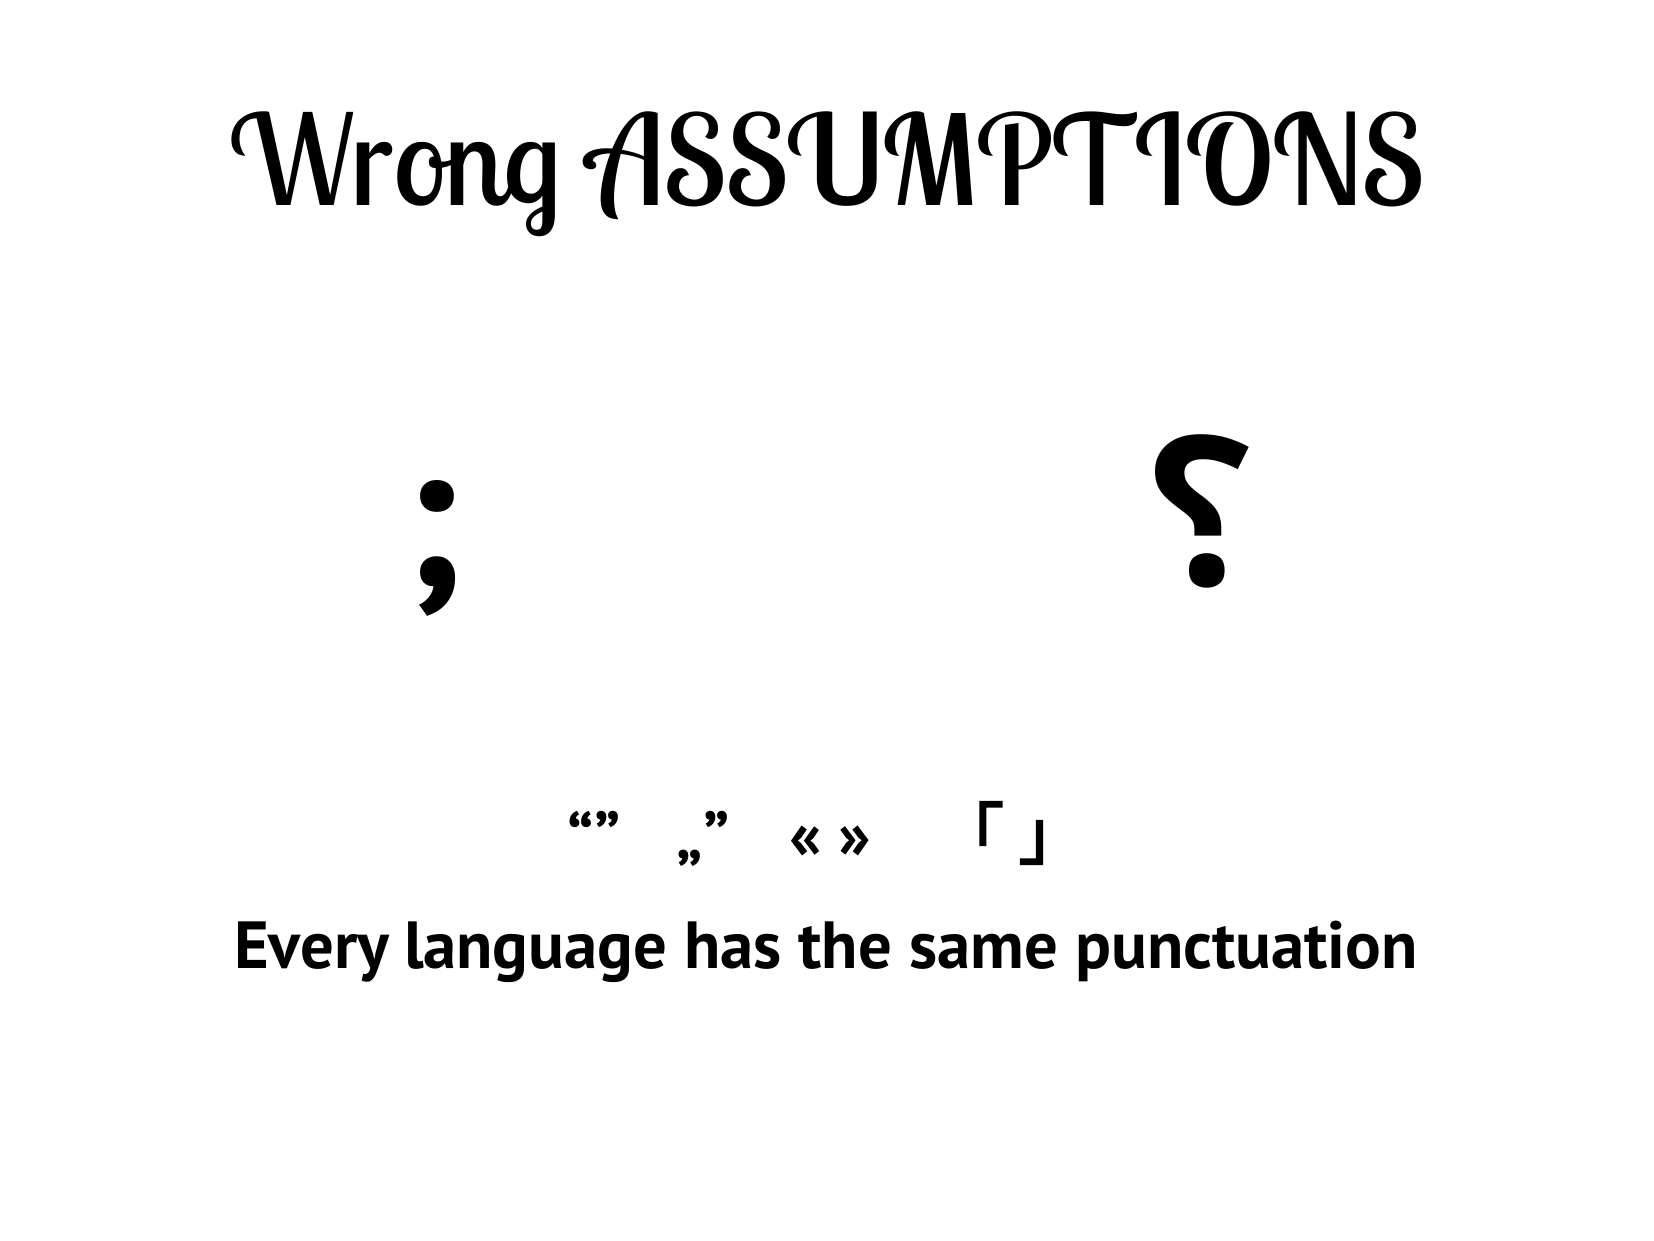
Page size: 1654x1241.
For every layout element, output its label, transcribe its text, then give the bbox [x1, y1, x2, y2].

list ; ⸮ “” „” « » 「 」 Every language has the same punctuation [82, 290, 1571, 1010]
title Wrong ASSUMPTIONS [82, 55, 1571, 263]
